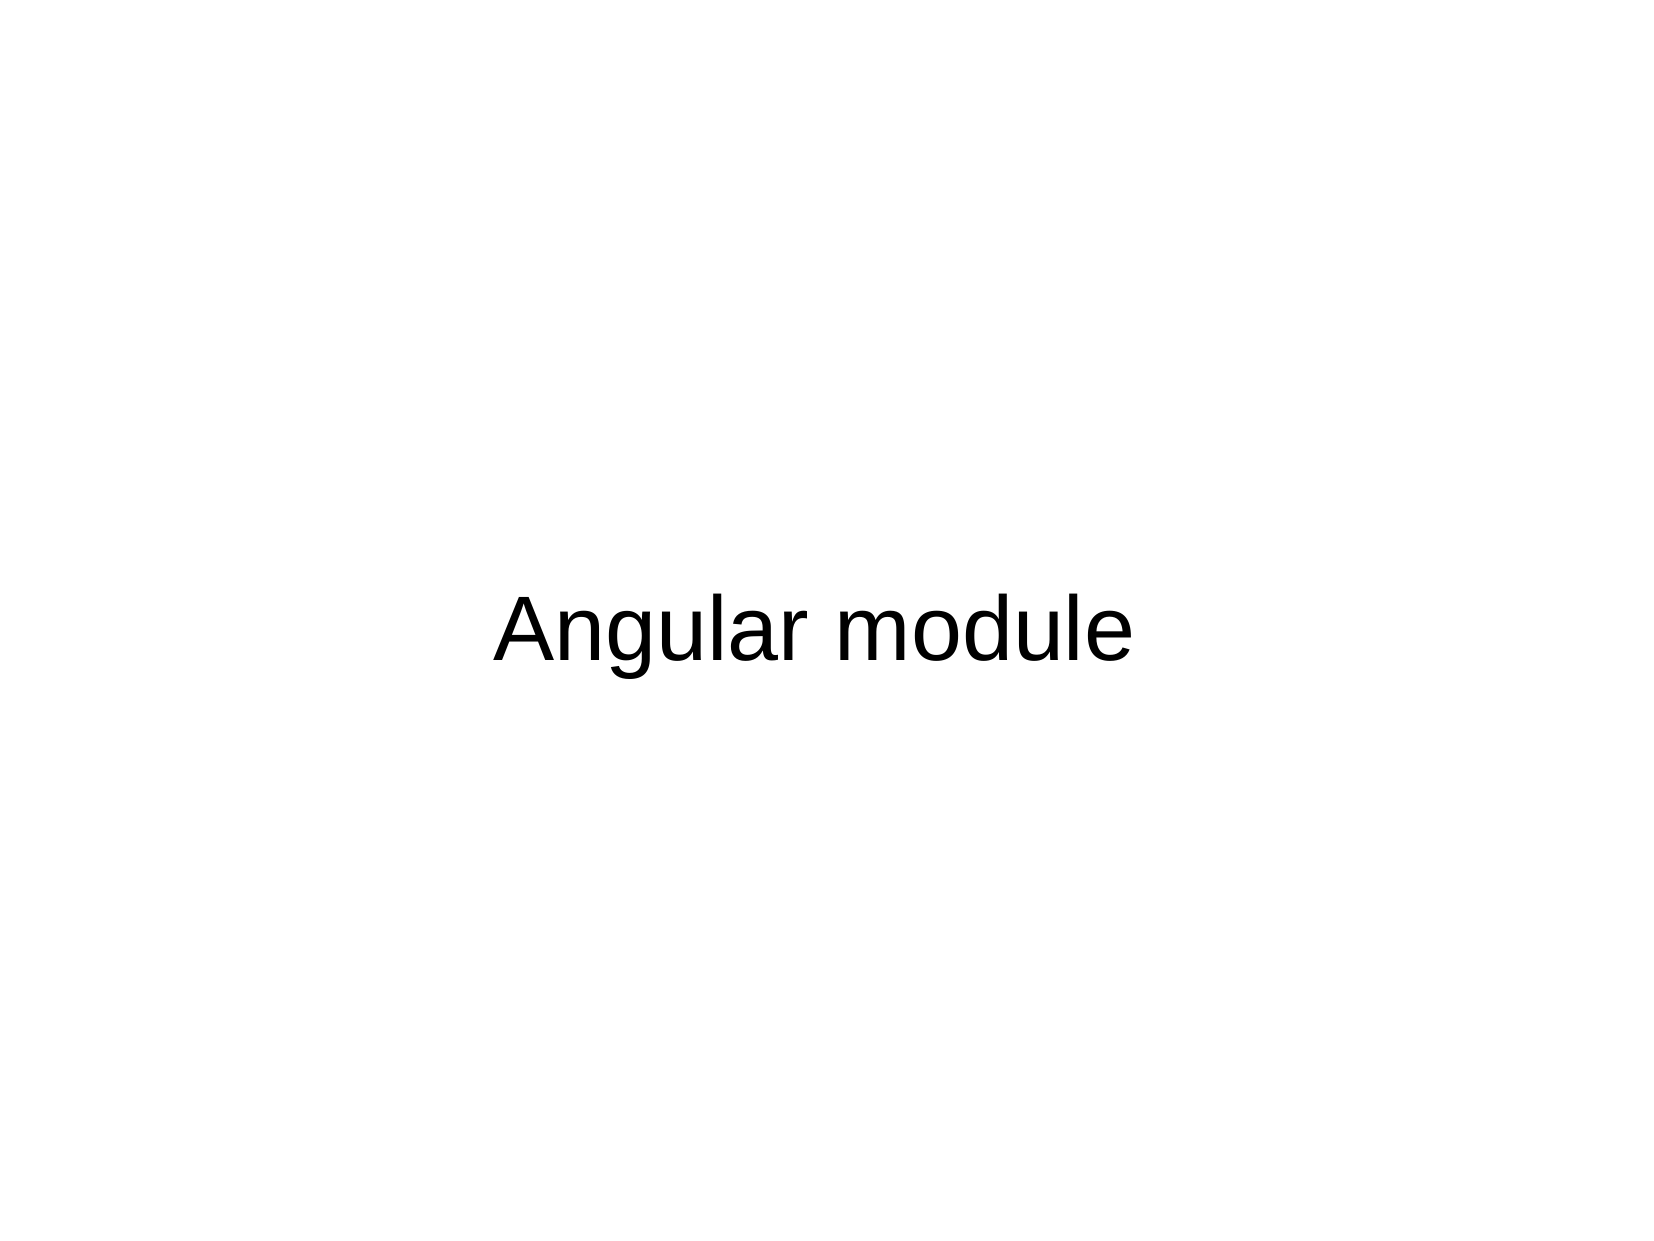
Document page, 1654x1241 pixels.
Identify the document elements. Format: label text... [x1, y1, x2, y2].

title Angular module [70, 525, 1560, 733]
